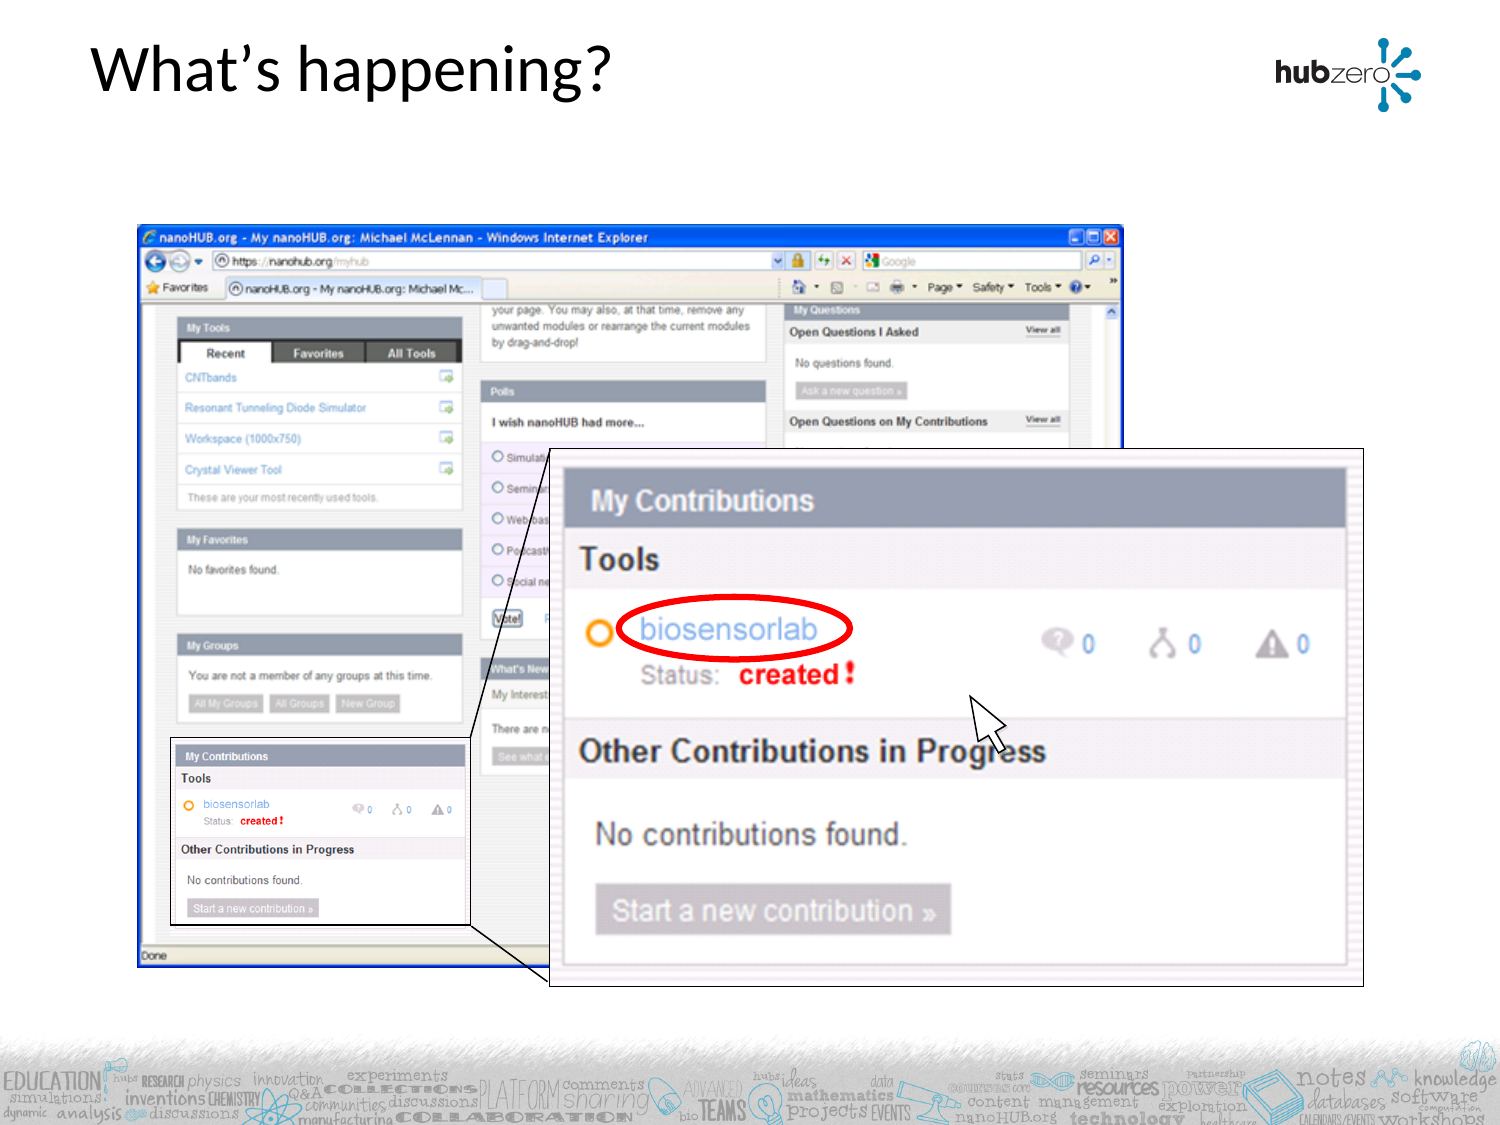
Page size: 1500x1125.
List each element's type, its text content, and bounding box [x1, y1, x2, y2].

picture [1272, 35, 1424, 115]
title What’s happening? [75, 12, 1249, 118]
picture [0, 1034, 1500, 1125]
picture [471, 461, 549, 968]
chart [550, 450, 1363, 986]
chart [171, 738, 470, 924]
text_box [970, 696, 1006, 753]
chart [170, 926, 471, 936]
picture [137, 224, 1124, 968]
